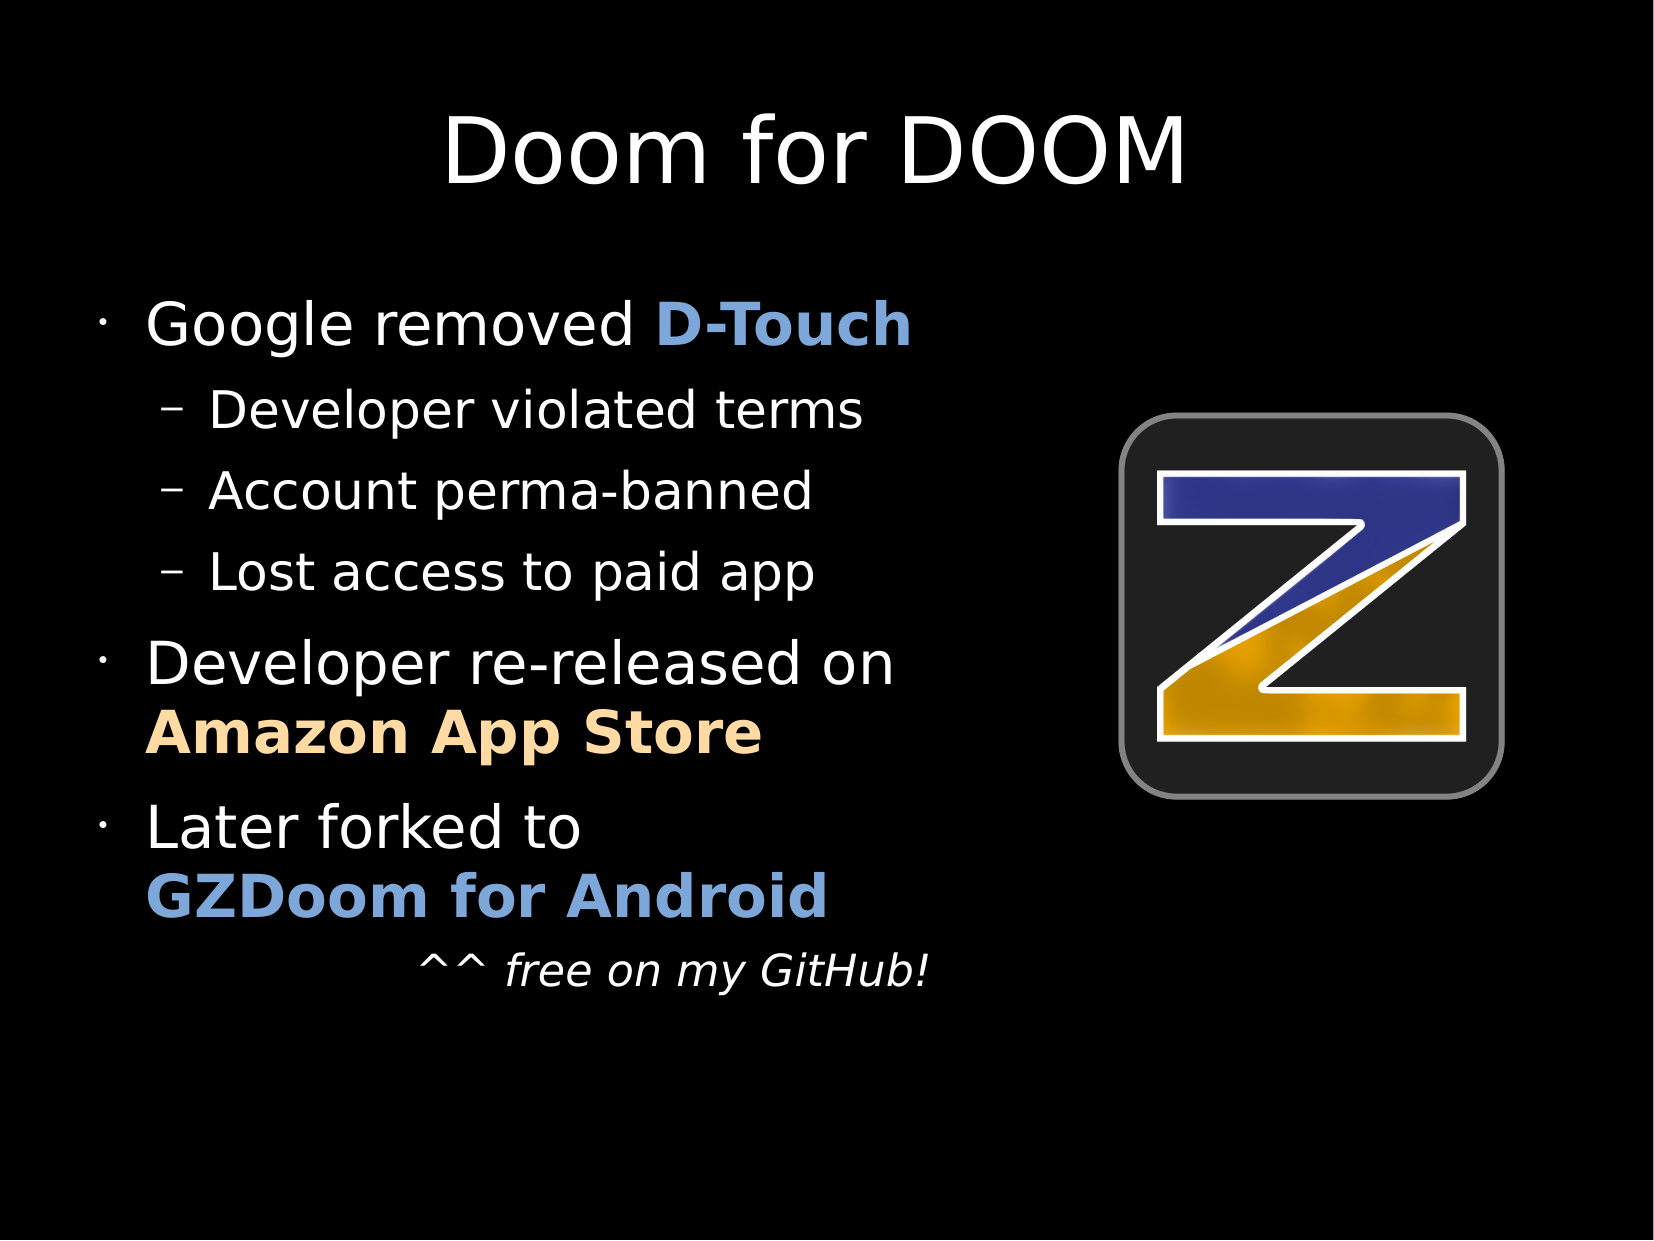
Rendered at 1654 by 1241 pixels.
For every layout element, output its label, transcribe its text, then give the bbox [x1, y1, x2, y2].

title Doom for DOOM [71, 47, 1561, 256]
list Google removed D-Touch Developer violated terms Account perma-banned Lost access to paid app Developer re-released on Amazon App Store Later forked to GZDoom for Android ^^ free on my GitHub! [82, 290, 1051, 1010]
picture [1095, 389, 1528, 823]
